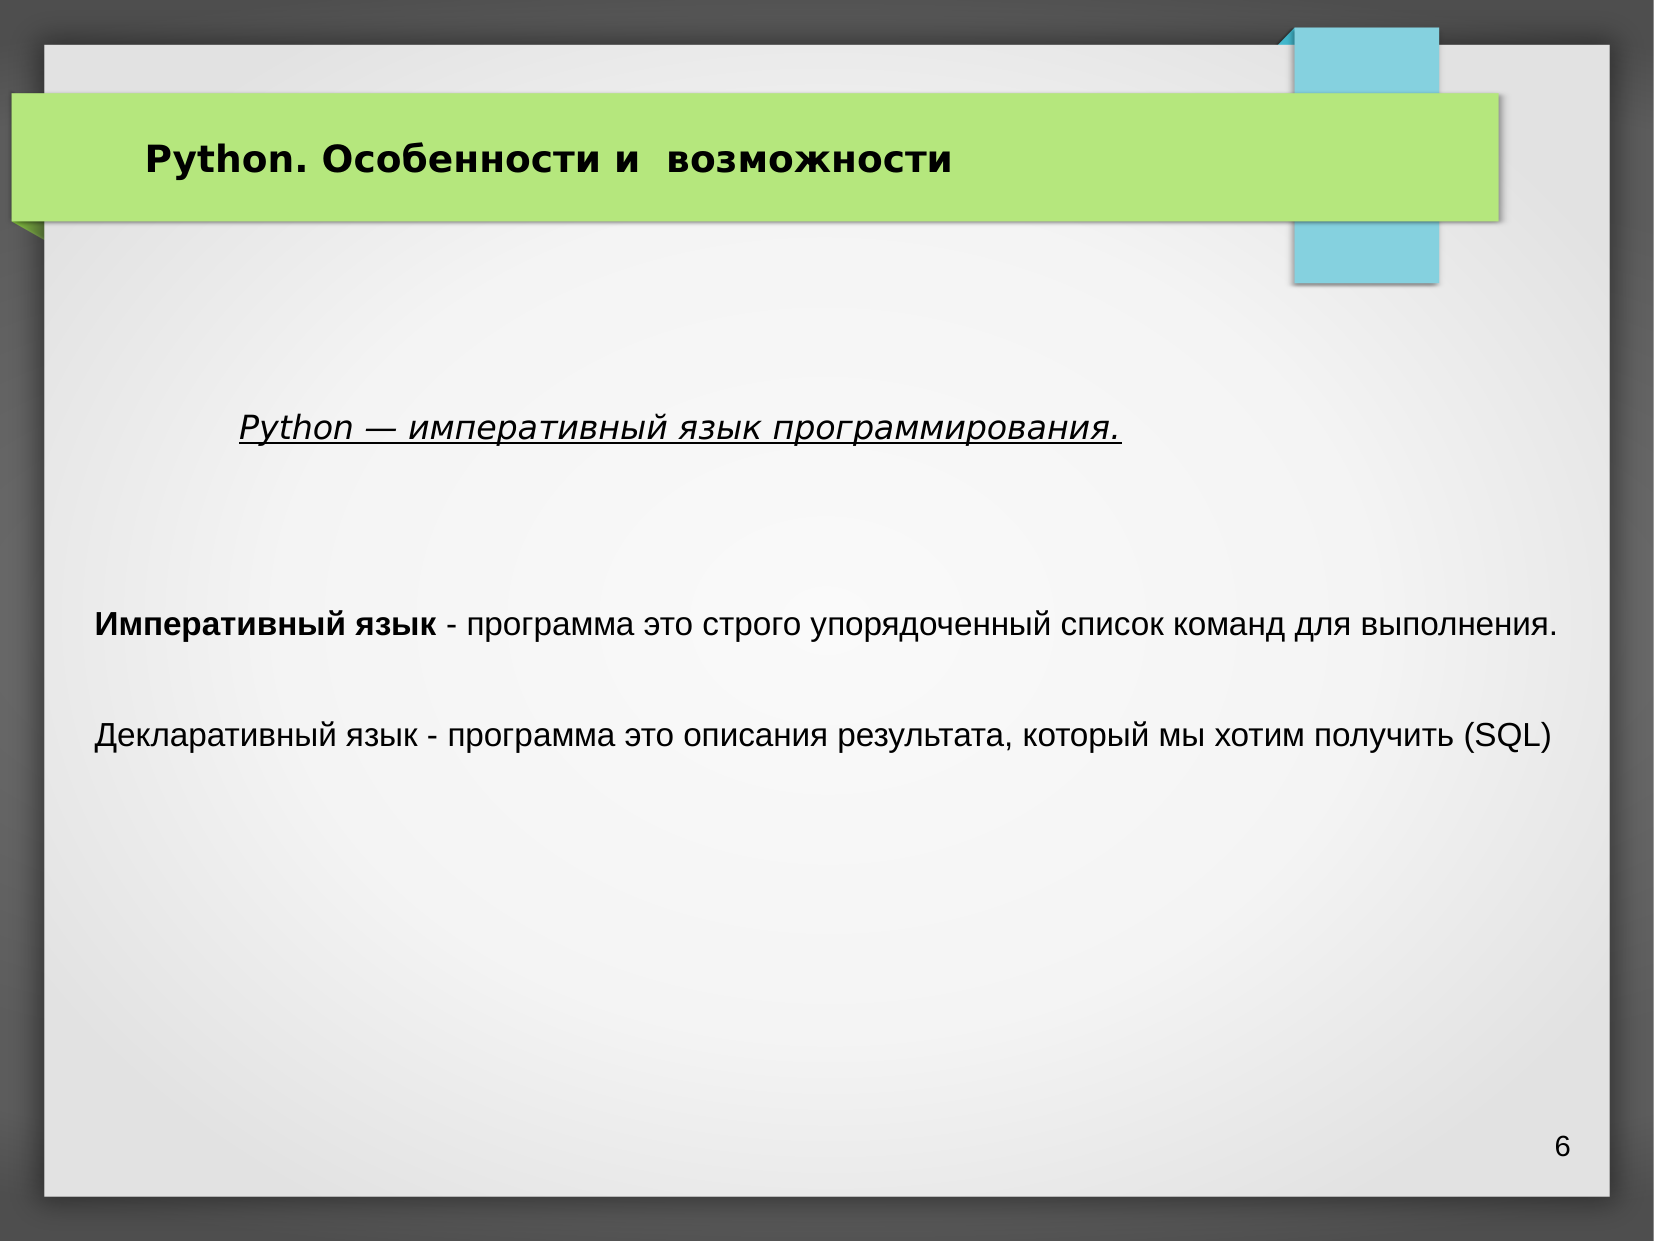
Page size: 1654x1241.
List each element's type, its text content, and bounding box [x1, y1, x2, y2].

text_box Python — императивный язык программирования. [224, 401, 1229, 494]
text_box Python. Особенности и возможности [129, 129, 969, 189]
text_box Императивный язык - программа это строго упорядоченный список команд для выполнения. Декларативный язык - программа это описания результата, который мы хотим получить (SQL) [94, 531, 1571, 829]
picture [0, 0, 1654, 1241]
